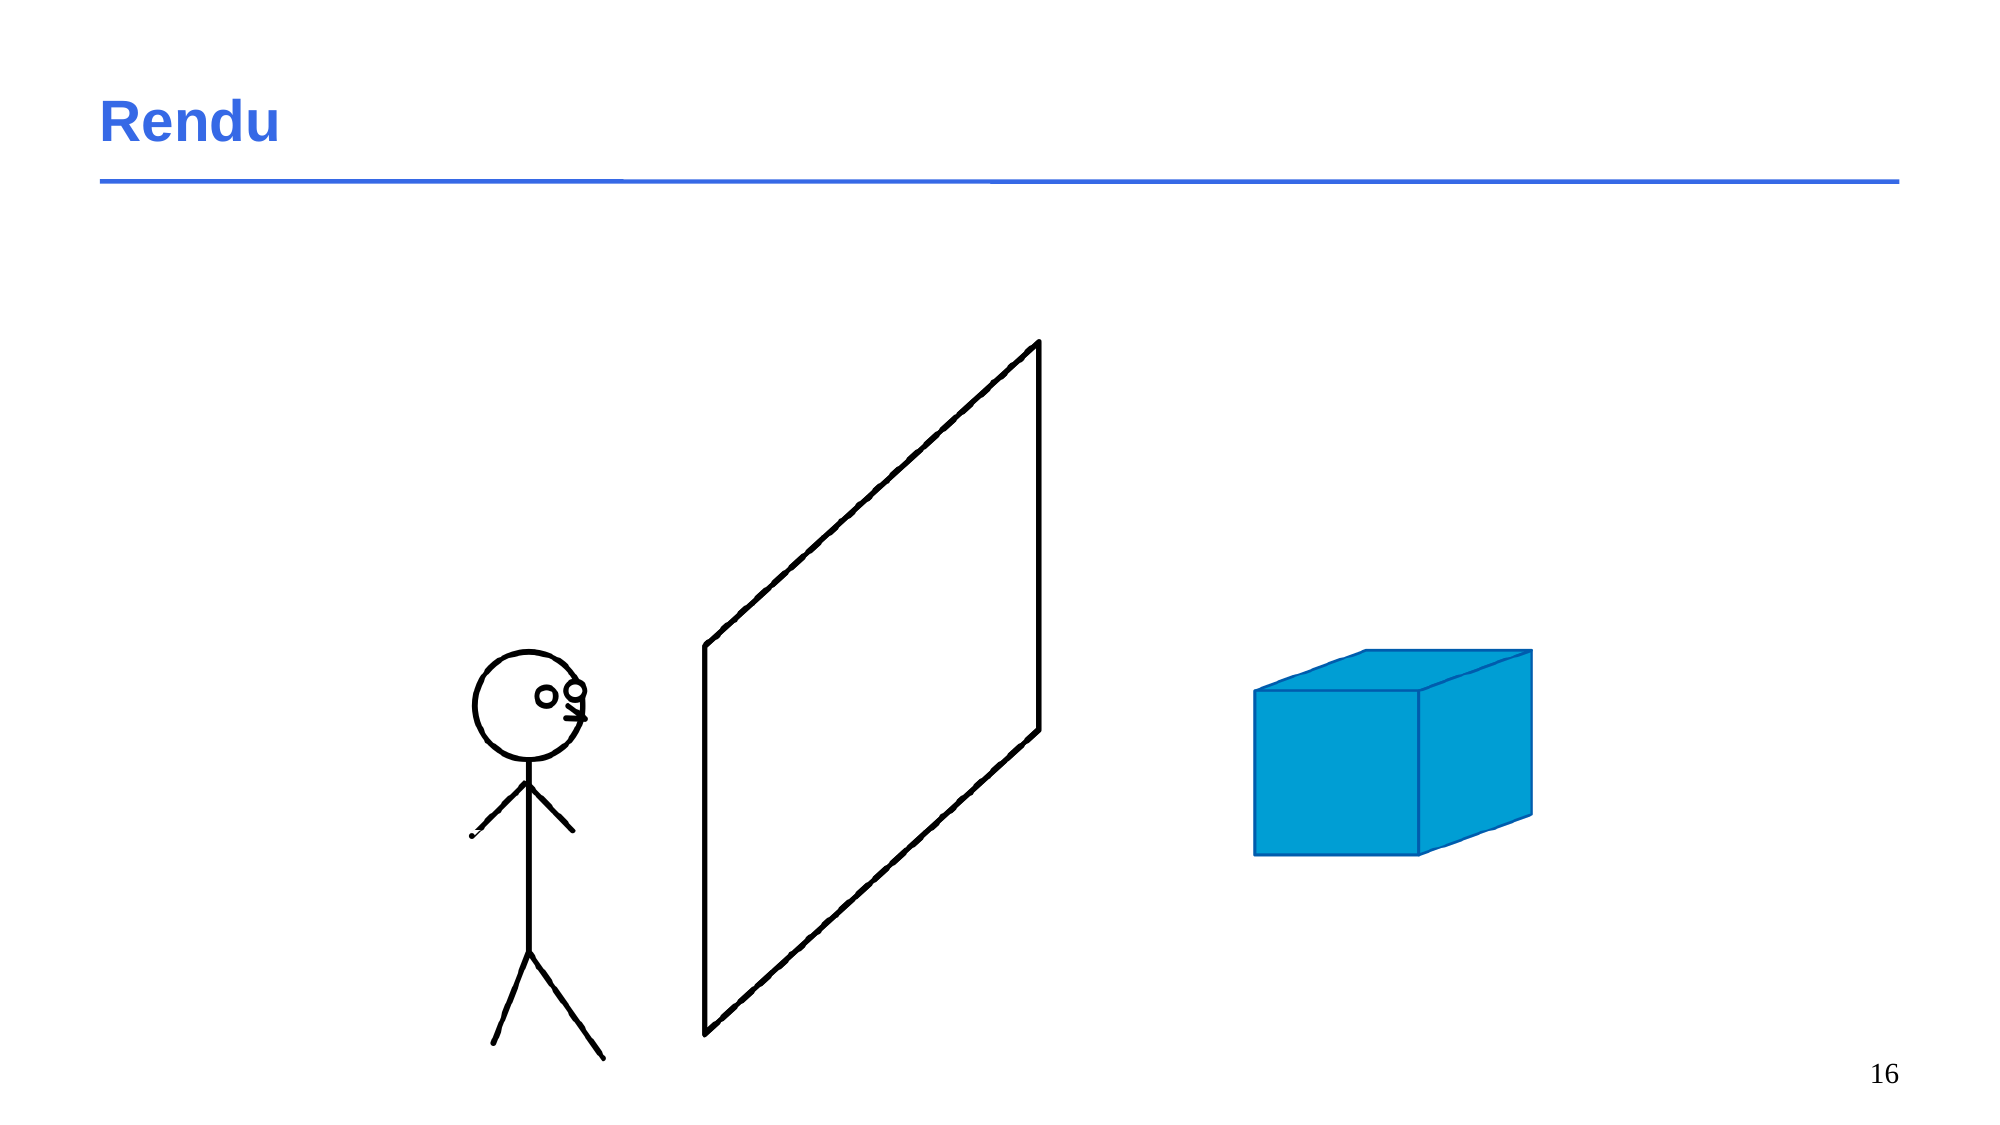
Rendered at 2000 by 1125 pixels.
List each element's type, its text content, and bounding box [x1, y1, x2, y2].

title Rendu [99, 27, 1900, 215]
picture [299, 224, 1699, 1125]
